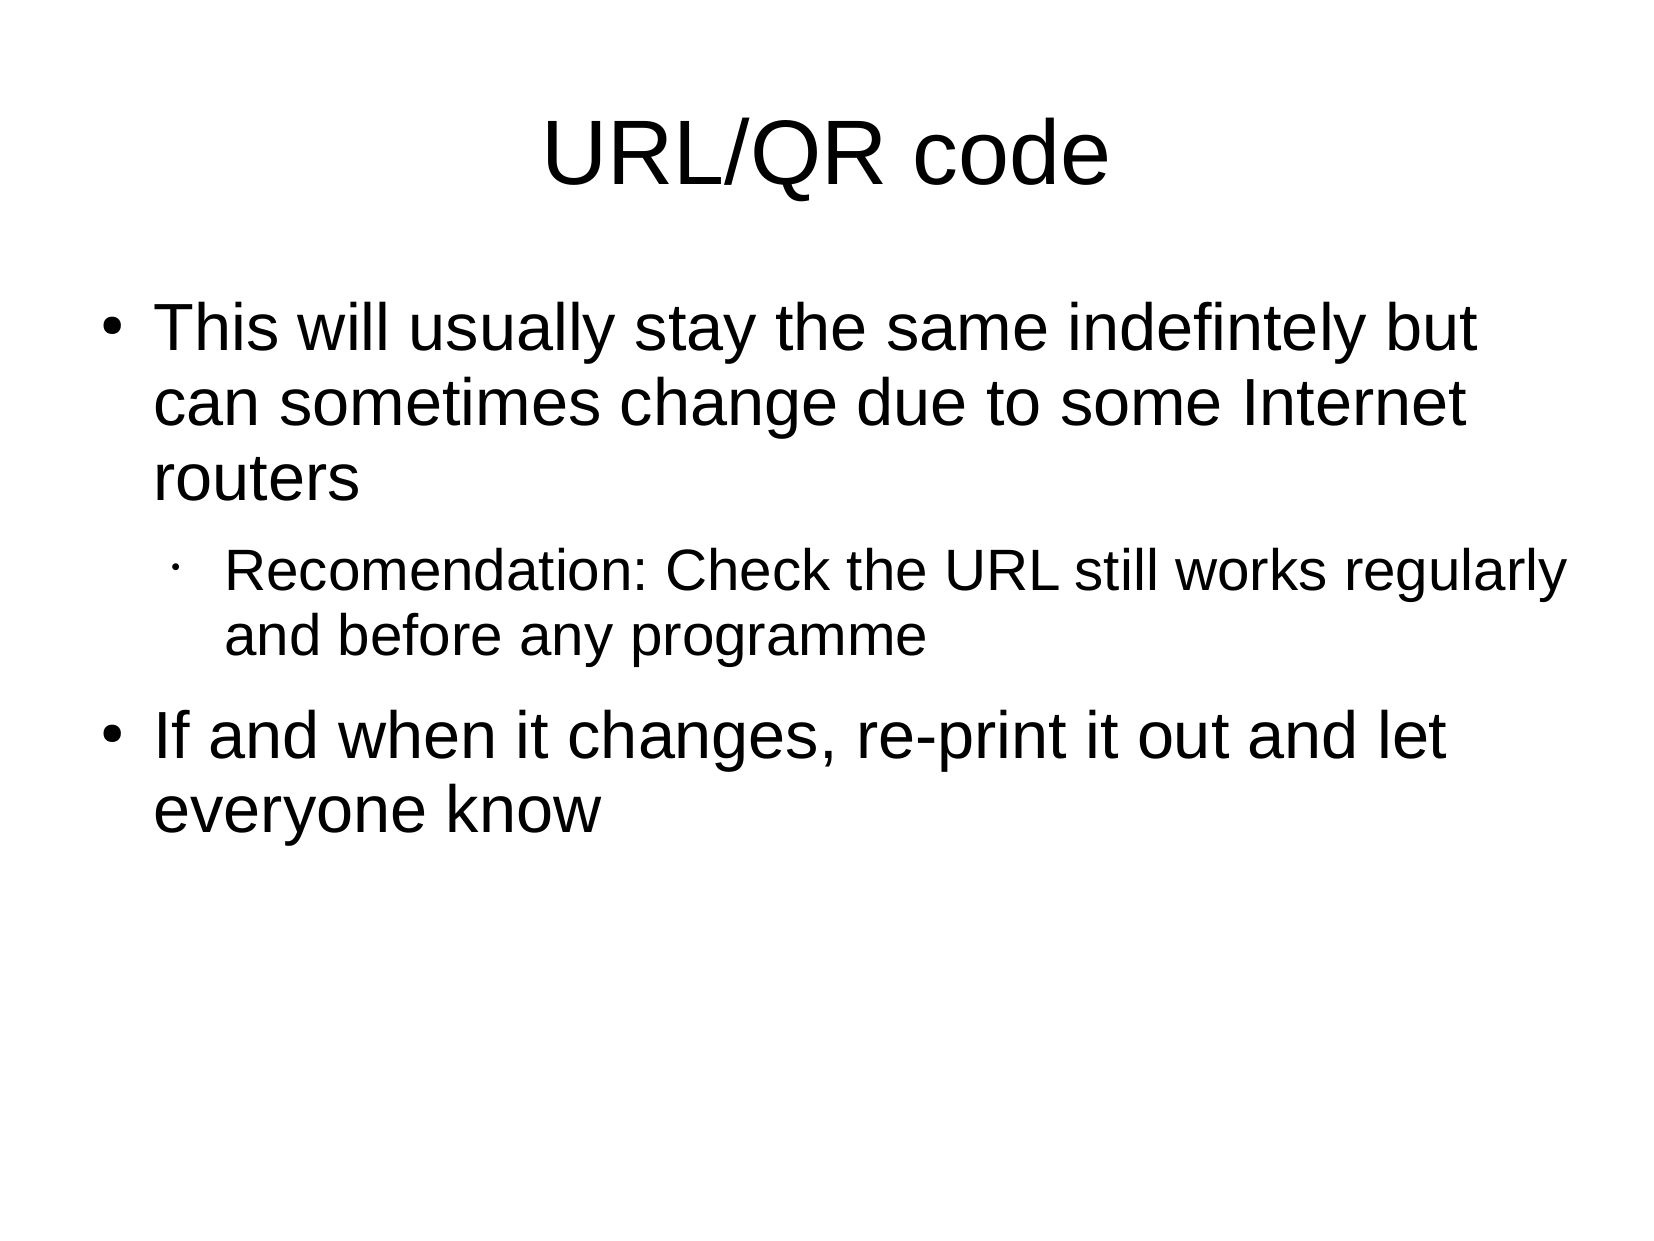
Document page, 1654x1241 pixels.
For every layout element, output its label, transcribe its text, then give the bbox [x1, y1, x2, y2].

title URL/QR code [82, 49, 1571, 257]
list This will usually stay the same indefintely but can sometimes change due to some Internet routers Recomendation: Check the URL still works regularly and before any programme If and when it changes, re-print it out and let everyone know [82, 290, 1571, 1010]
